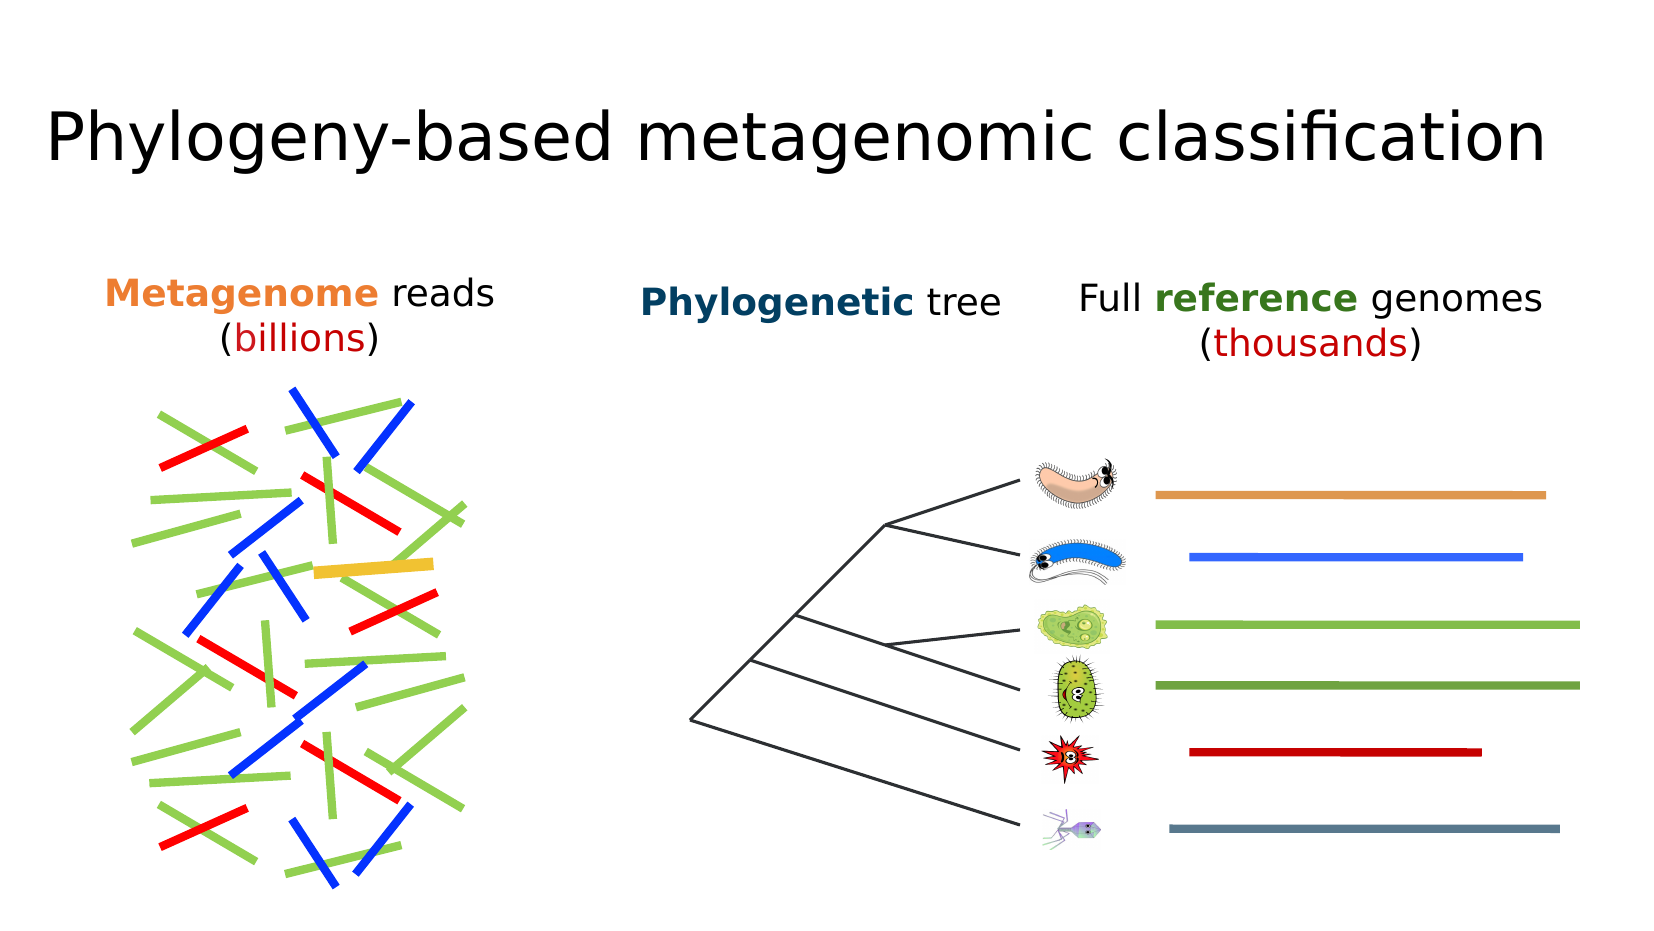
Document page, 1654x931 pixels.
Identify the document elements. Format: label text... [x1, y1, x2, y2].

picture [1035, 457, 1117, 511]
picture [1041, 735, 1099, 784]
text_box Full reference genomes (thousands) [1041, 266, 1580, 363]
text_box Phylogenetic tree [615, 269, 1027, 339]
picture [1034, 599, 1110, 724]
text_box Metagenome reads (billions) [74, 261, 526, 358]
title Phylogeny-based metagenomic classification [30, 49, 1636, 230]
picture [1029, 539, 1126, 586]
picture [1042, 809, 1101, 850]
